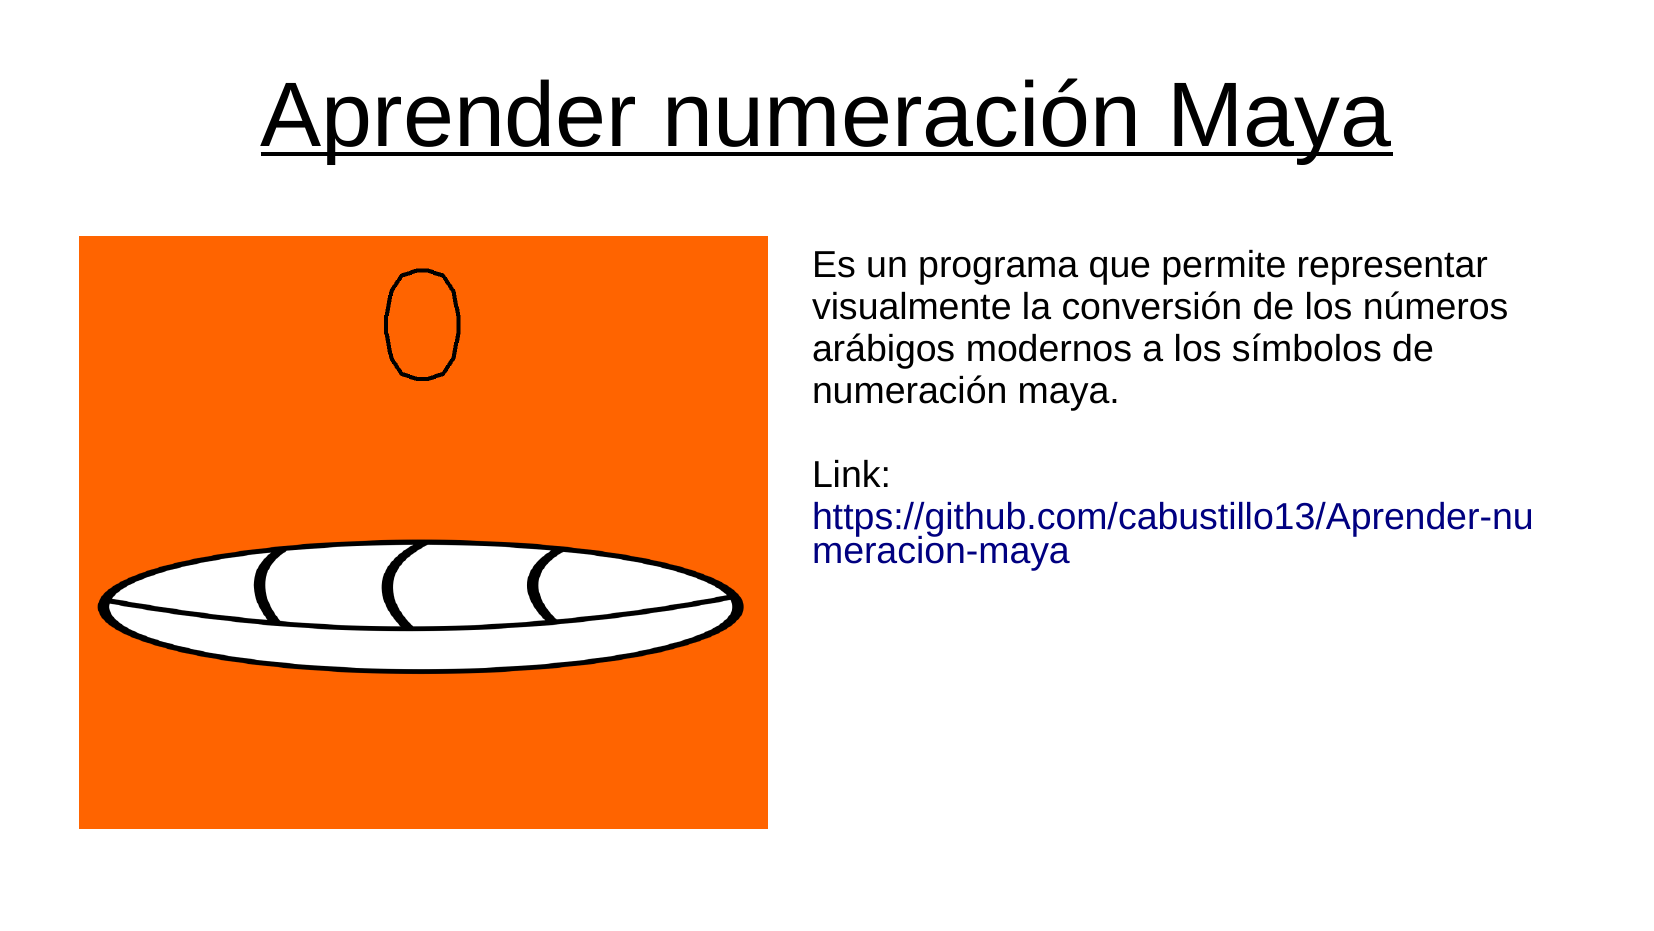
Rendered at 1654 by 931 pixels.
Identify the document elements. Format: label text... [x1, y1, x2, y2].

title Aprender numeración Maya [82, 37, 1571, 193]
text_box Es un programa que permite representar visualmente la conversión de los números arábigos modernos a los símbolos de numeración maya. Link: https://github.com/cabustillo13/Aprender-numeracion-maya [797, 236, 1565, 587]
picture [79, 236, 768, 829]
